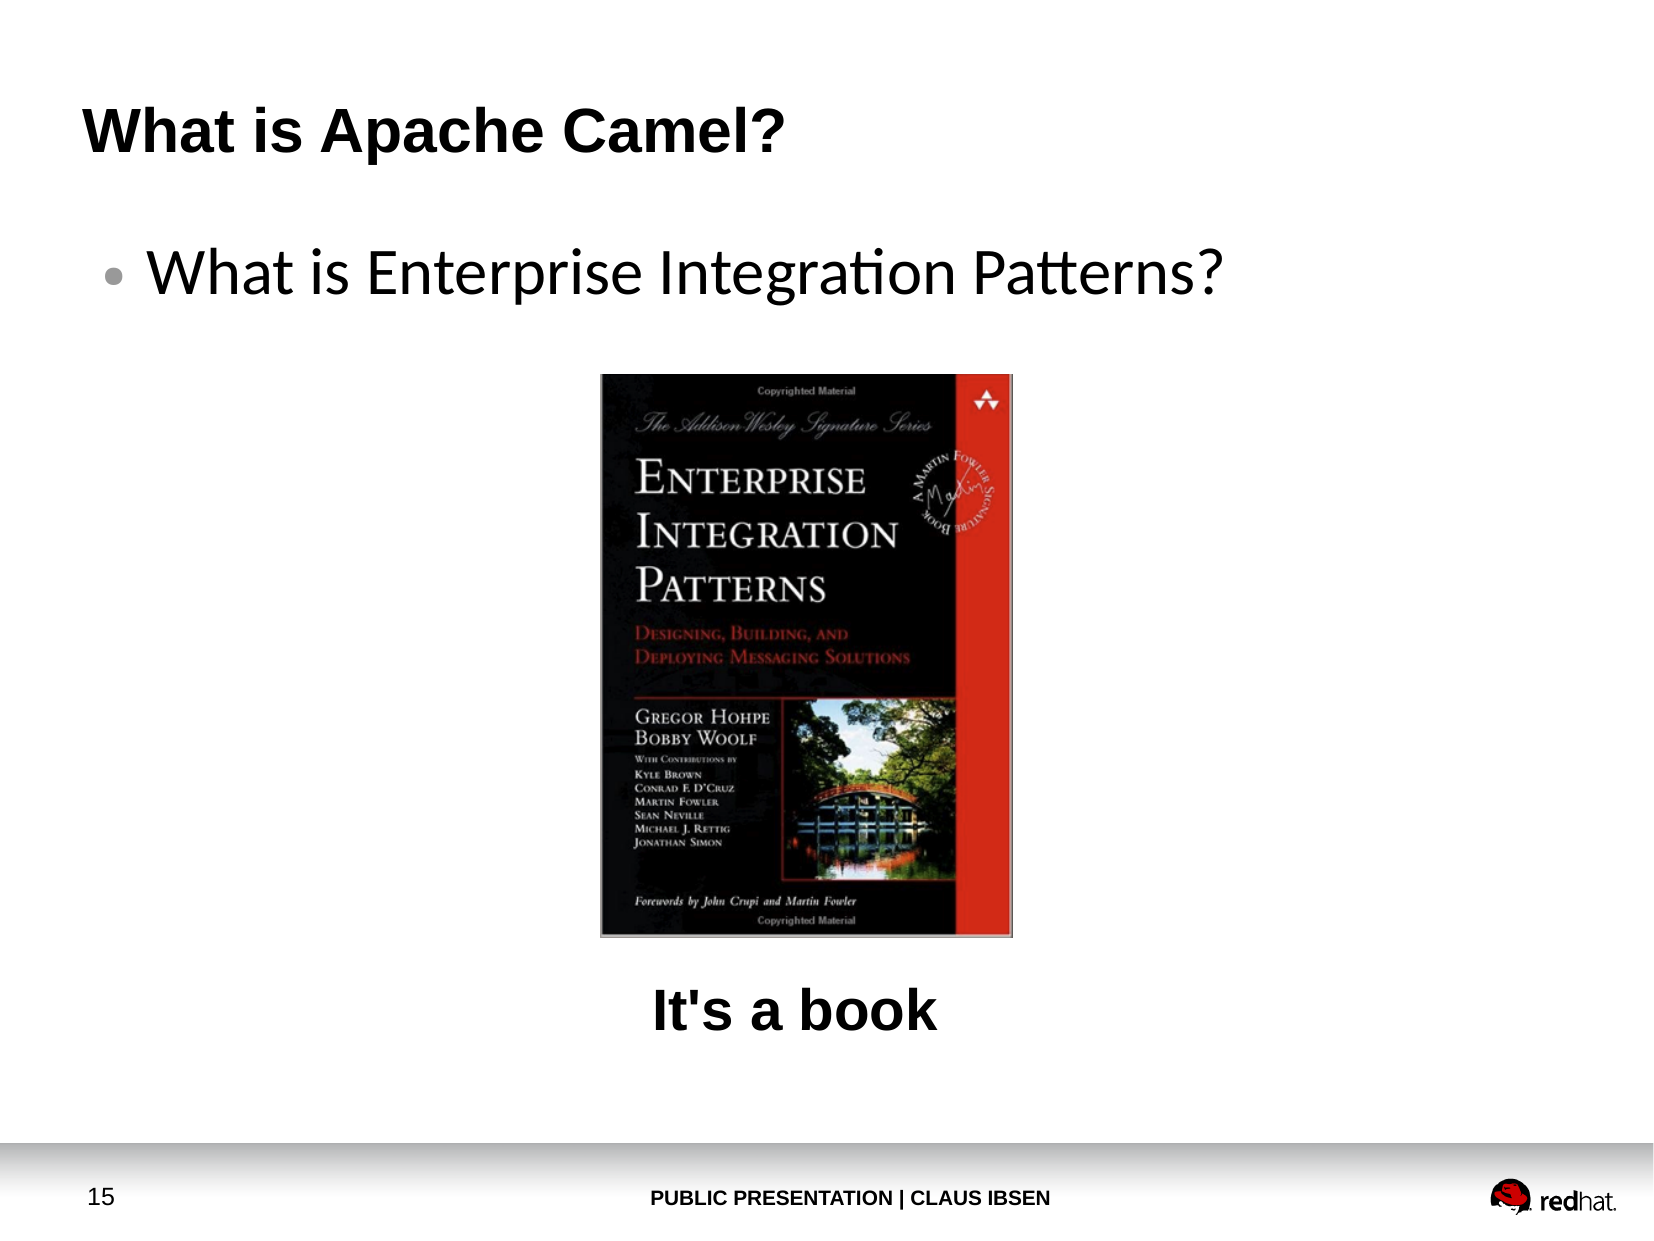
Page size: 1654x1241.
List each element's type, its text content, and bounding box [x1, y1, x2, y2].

list What is Enterprise Integration Patterns? [86, 244, 1576, 1039]
picture [0, 1143, 1654, 1241]
picture [600, 374, 1013, 938]
title What is Apache Camel? [82, 37, 1571, 226]
text_box It's a book [637, 970, 954, 1051]
